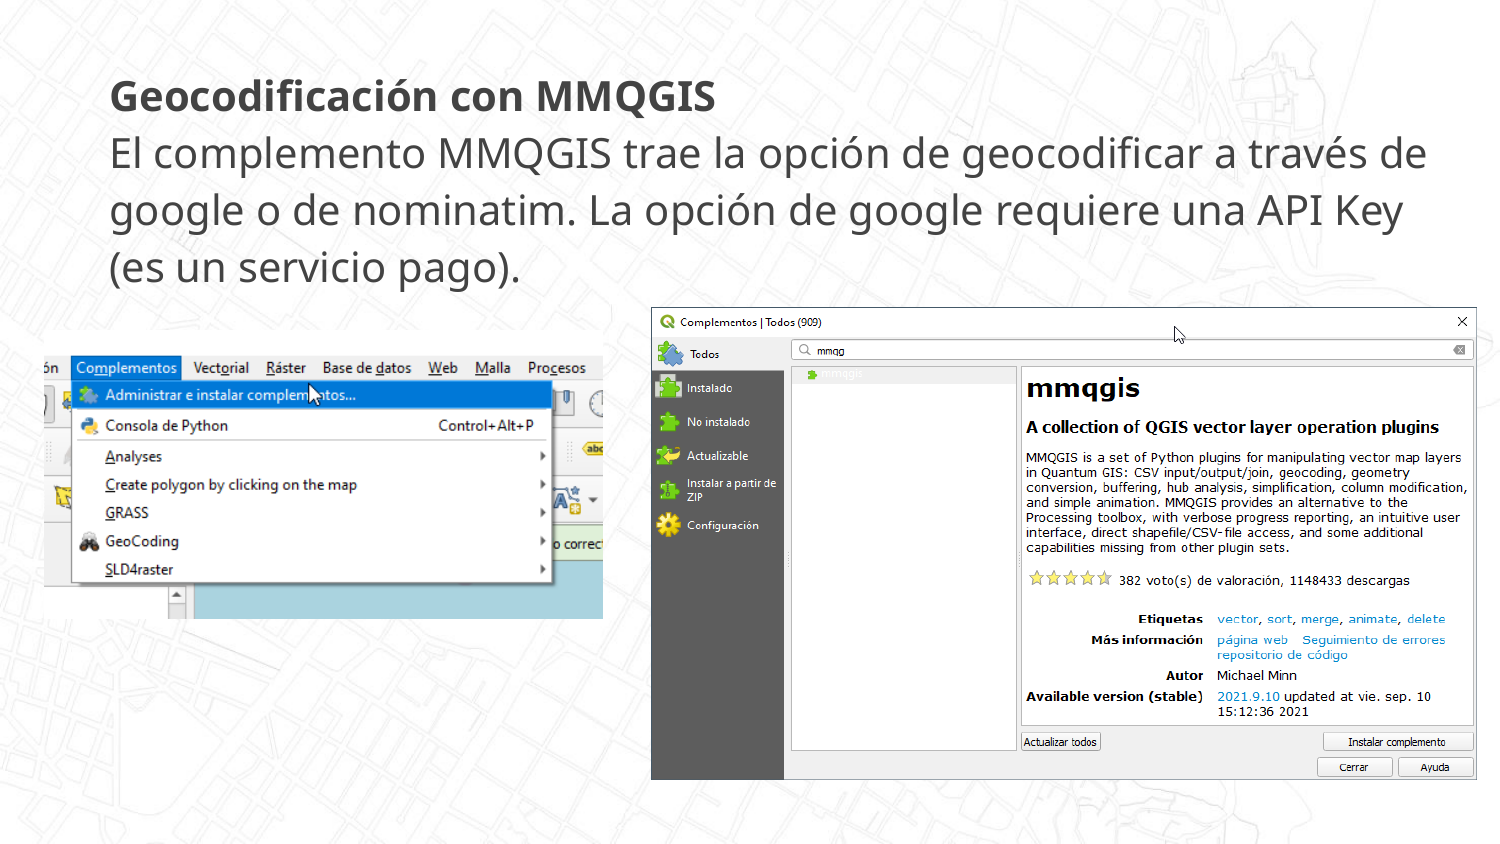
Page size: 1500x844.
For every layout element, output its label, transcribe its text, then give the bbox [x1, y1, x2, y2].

picture [0, 0, 1500, 844]
text_box Geocodificación con MMQGIS El complemento MMQGIS trae la opción de geocodificar a través de google o de nominatim. La opción de google requiere una API Key (es un servicio pago). [94, 59, 1453, 301]
